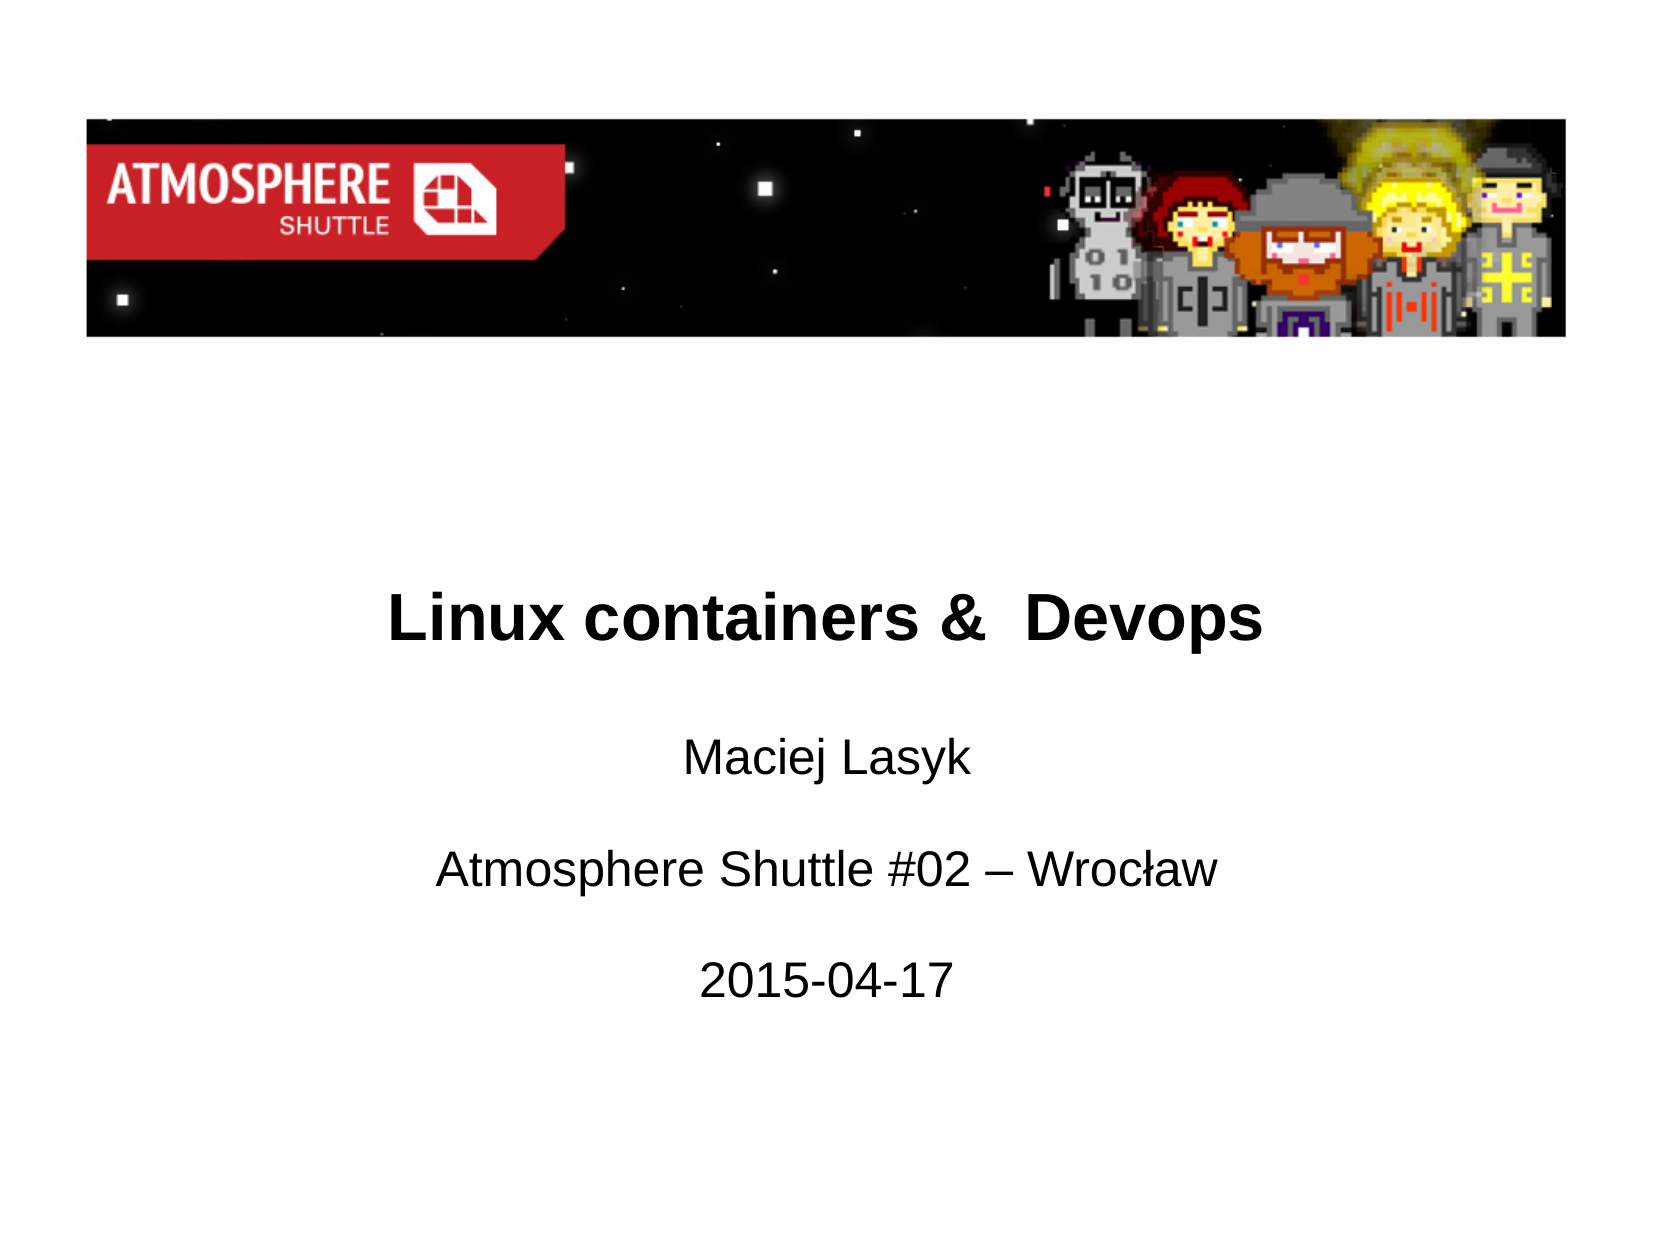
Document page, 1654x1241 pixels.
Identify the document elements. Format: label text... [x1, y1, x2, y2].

picture [76, 110, 1577, 346]
subtitle Linux containers & Devops Maciej Lasyk Atmosphere Shuttle #02 – Wrocław 2015-04-17 [262, 561, 1391, 1027]
